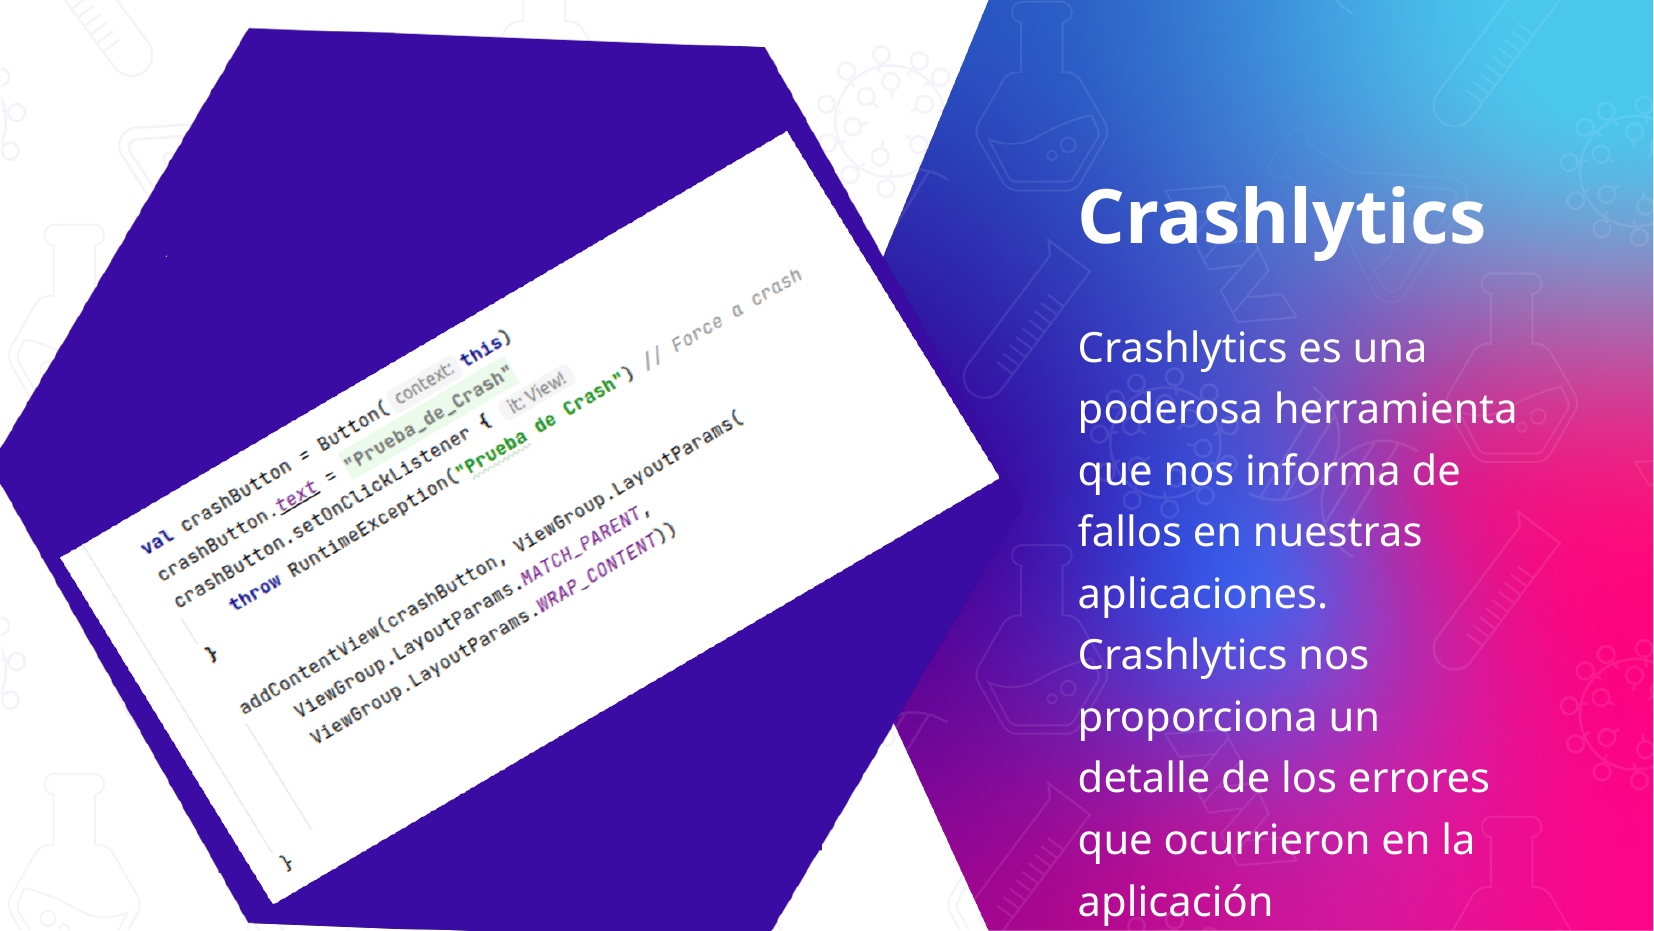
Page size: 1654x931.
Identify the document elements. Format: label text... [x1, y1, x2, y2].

picture [0, 0, 1654, 931]
text_box Crashlytics es una poderosa herramienta que nos informa de fallos en nuestras aplicaciones. Crashlytics nos proporciona un detalle de los errores que ocurrieron en la aplicación [1062, 305, 1536, 896]
text_box Crashlytics [1062, 147, 1640, 257]
